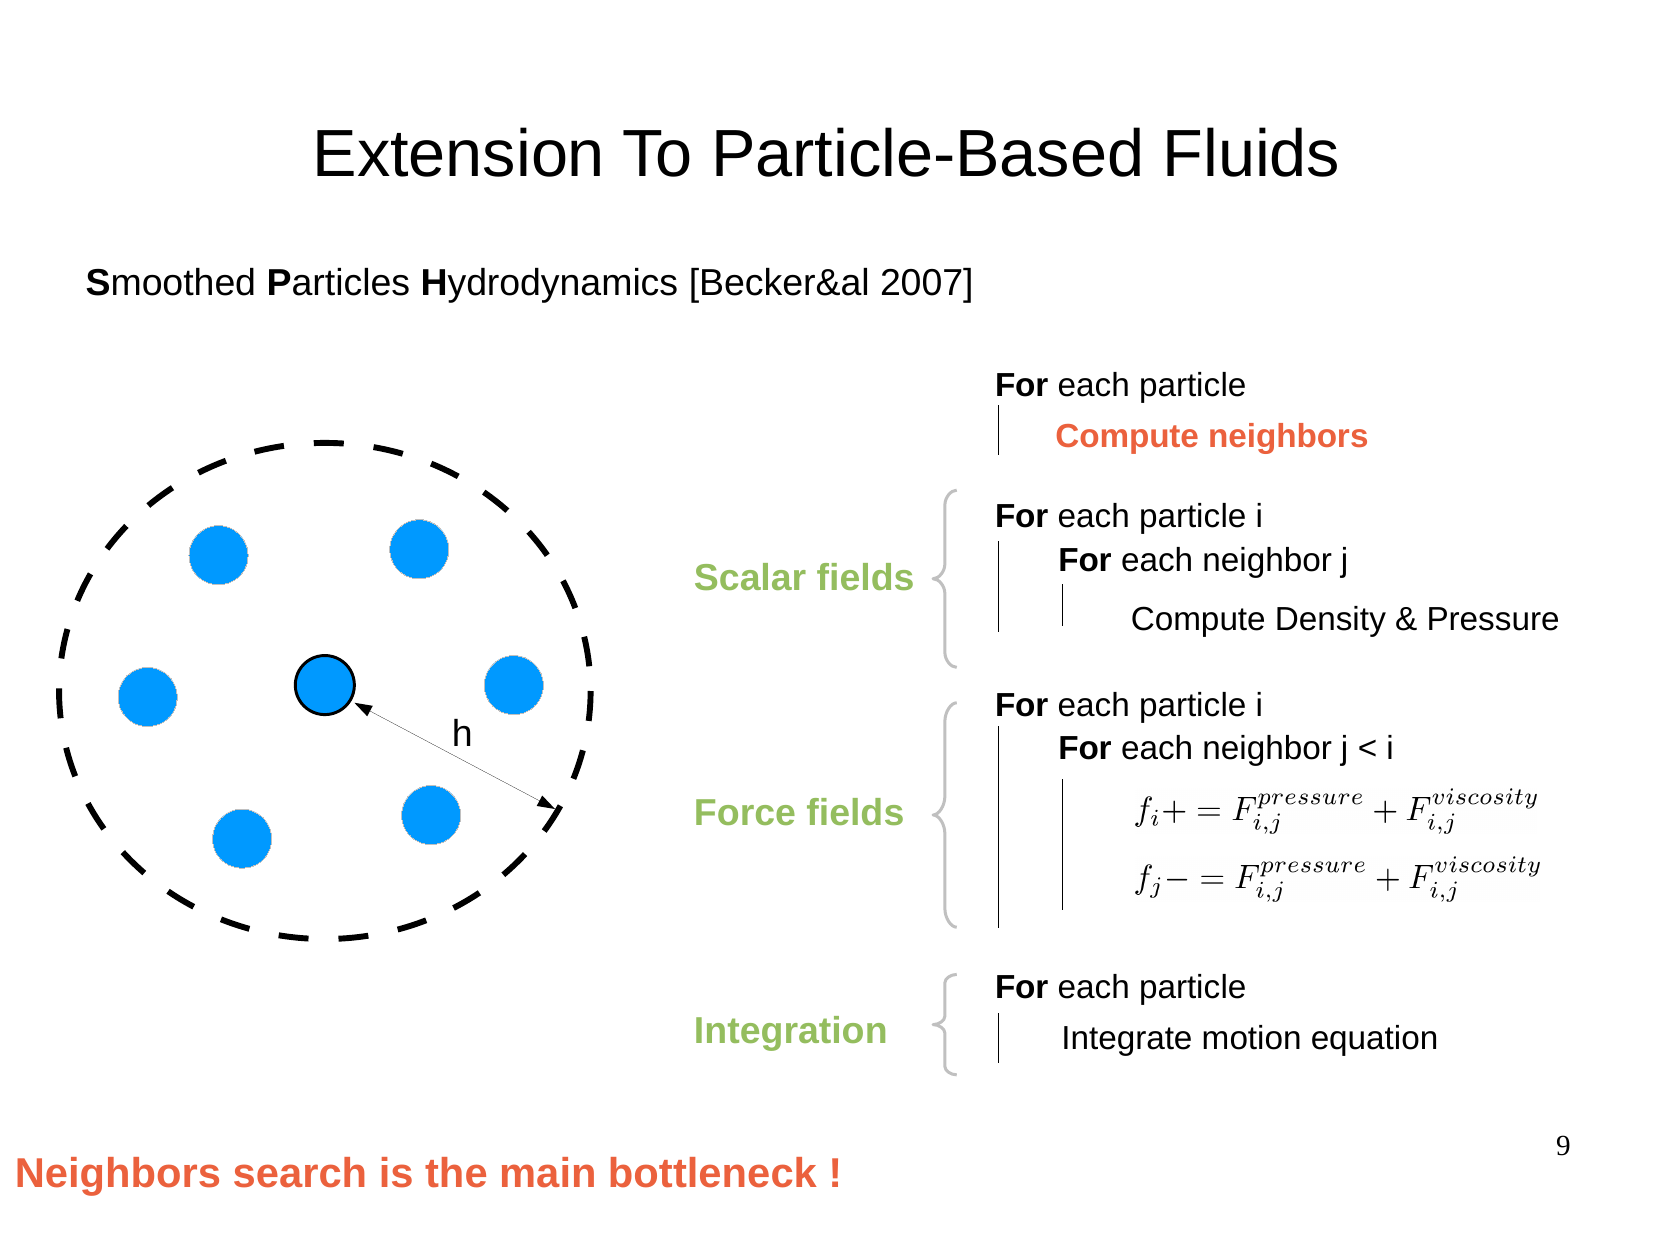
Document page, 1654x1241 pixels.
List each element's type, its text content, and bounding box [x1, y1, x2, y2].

text_box Scalar fields [679, 549, 939, 607]
text_box [59, 442, 591, 940]
text_box For each particle i [980, 679, 1323, 731]
text_box Force fields [679, 783, 939, 841]
text_box Neighbors search is the main bottleneck ! [0, 1142, 910, 1204]
text_box h [437, 748, 464, 762]
text_box For each particle [980, 961, 1300, 1013]
text_box For each neighbor j < i [1043, 722, 1471, 780]
text_box h [437, 705, 497, 762]
text_box Compute neighbors [1040, 409, 1400, 467]
text_box For each neighbor j [1043, 533, 1400, 591]
text_box Compute Density & Pressure [1116, 592, 1589, 650]
picture [1135, 788, 1537, 835]
text_box Integrate motion equation [1046, 1012, 1477, 1069]
text_box For each particle i [980, 490, 1323, 543]
text_box Integration [679, 1002, 910, 1060]
title Extension To Particle-Based Fluids [82, 49, 1571, 257]
text_box Smoothed Particles Hydrodynamics [Becker&al 2007] [70, 253, 993, 311]
text_box For each particle [980, 358, 1300, 411]
picture [1135, 856, 1540, 902]
